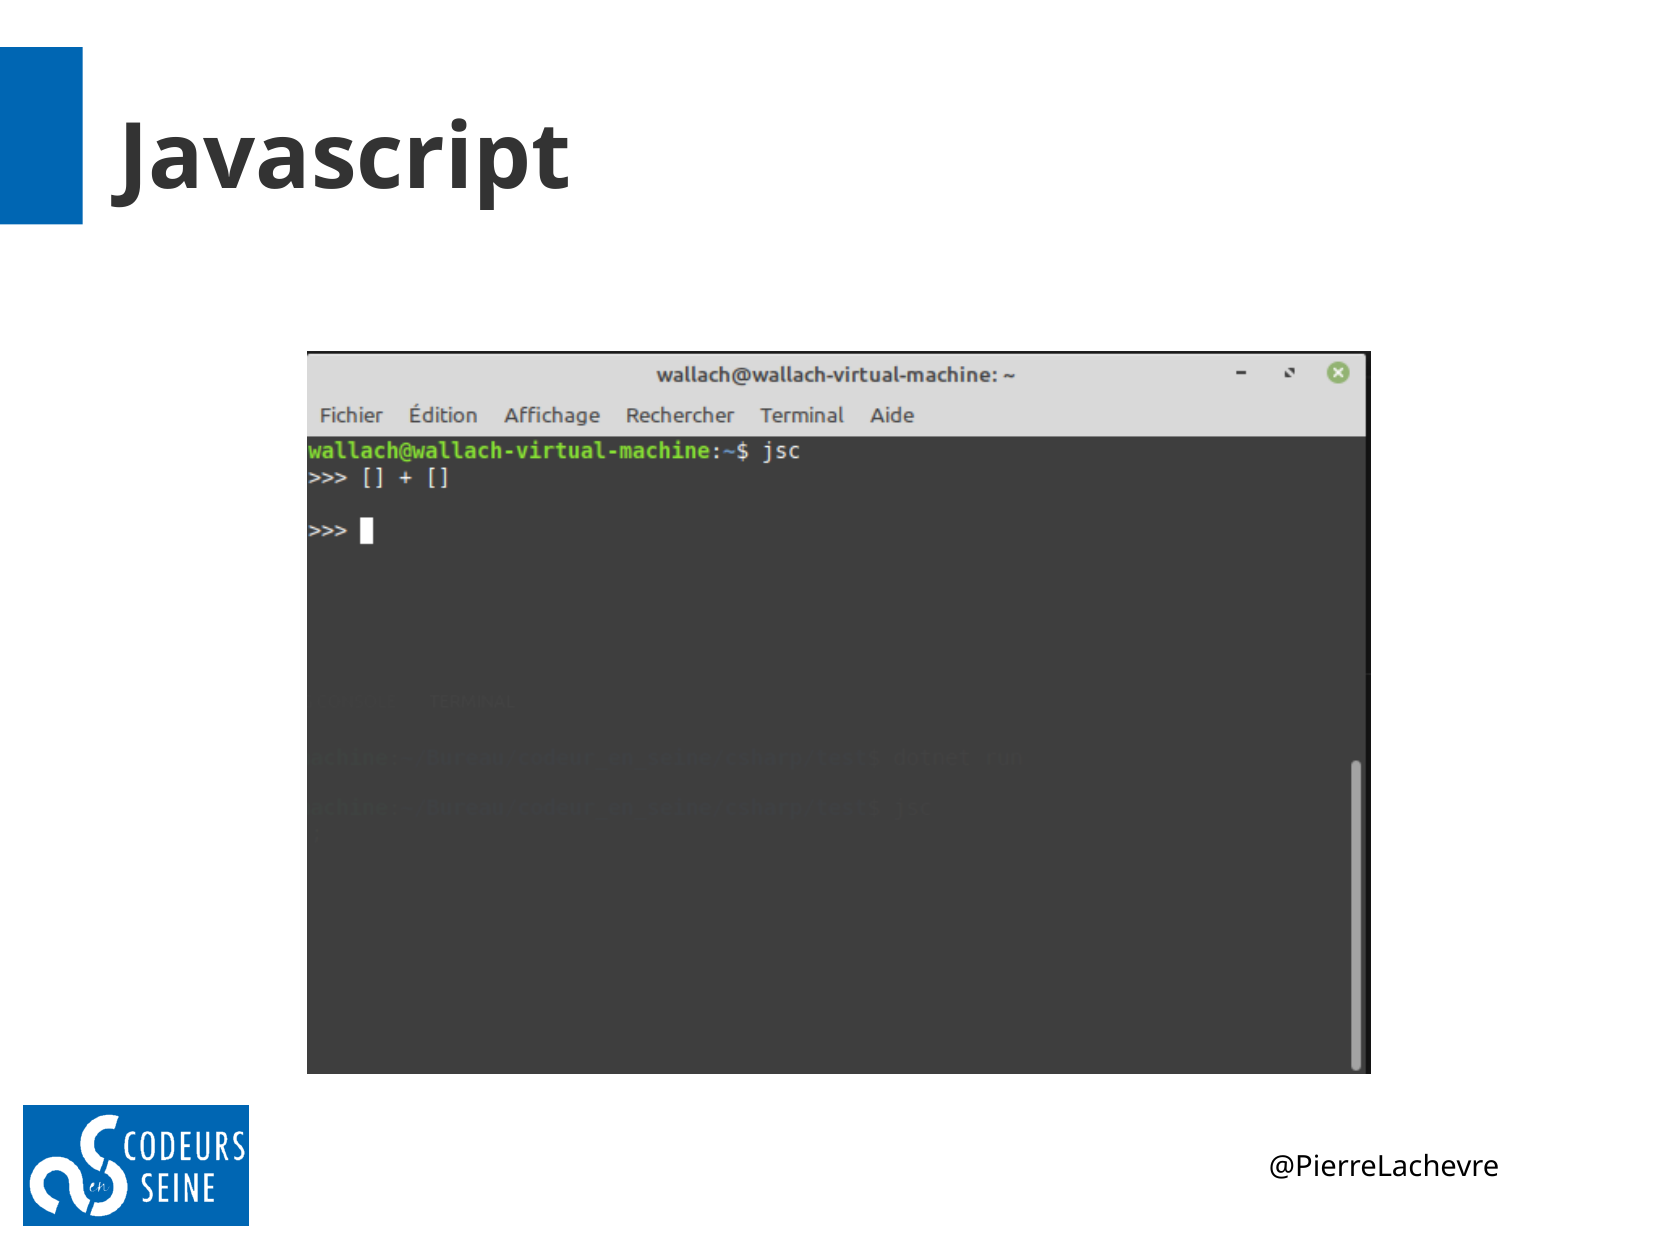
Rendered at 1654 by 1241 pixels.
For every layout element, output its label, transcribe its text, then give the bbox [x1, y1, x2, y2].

picture [307, 351, 1371, 1074]
picture [23, 1105, 249, 1226]
title Javascript [118, 49, 1571, 257]
